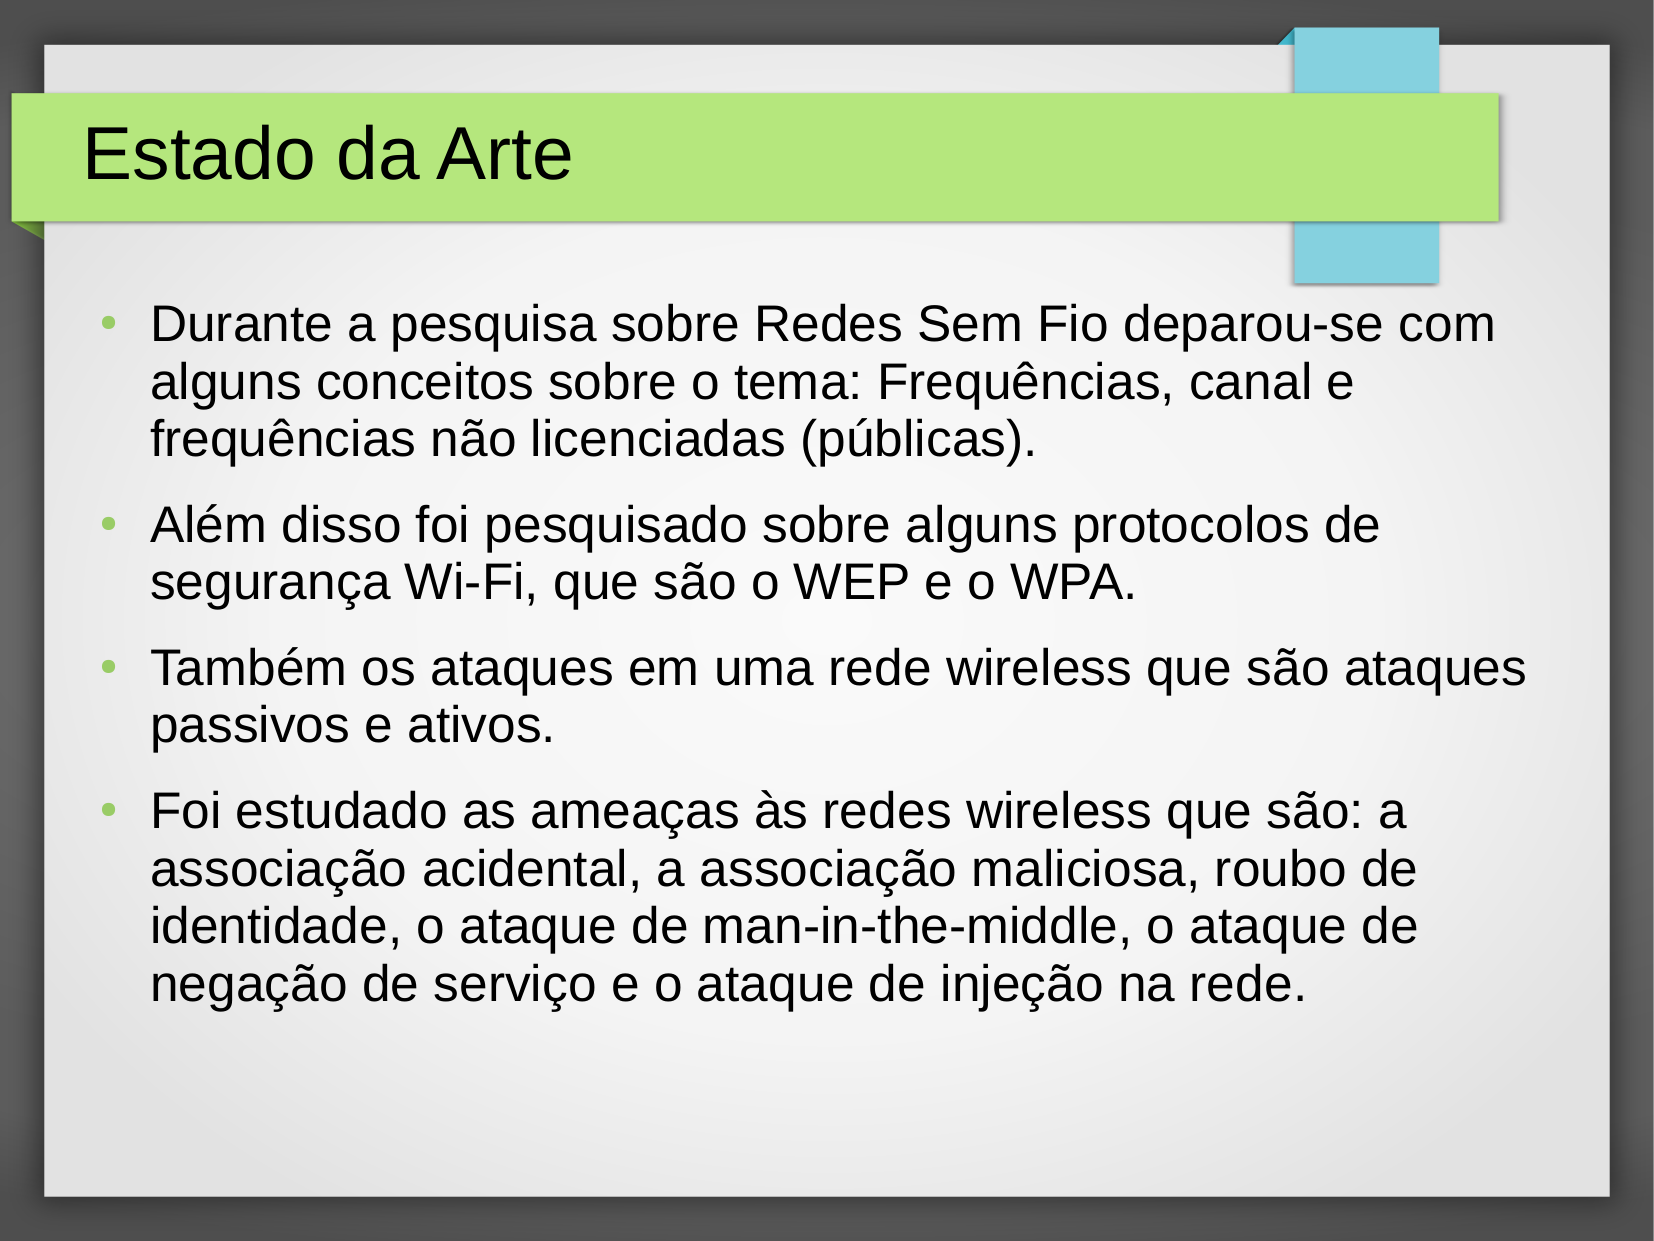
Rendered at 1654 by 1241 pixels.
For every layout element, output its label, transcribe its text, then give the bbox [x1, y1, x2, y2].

picture [0, 0, 1654, 1241]
title Estado da Arte [82, 94, 1264, 213]
list Durante a pesquisa sobre Redes Sem Fio deparou-se com alguns conceitos sobre o tema: Frequências, canal e frequências não licenciadas (públicas). Além disso foi pesquisado sobre alguns protocolos de segurança Wi-Fi, que são o WEP e o WPA. Também os ataques em uma rede wireless que são ataques passivos e ativos. Foi estudado as ameaças às redes wireless que são: a associação acidental, a associação maliciosa, roubo de identidade, o ataque de man-in-the-middle, o ataque de negação de serviço e o ataque de injeção na rede. [82, 295, 1571, 1015]
